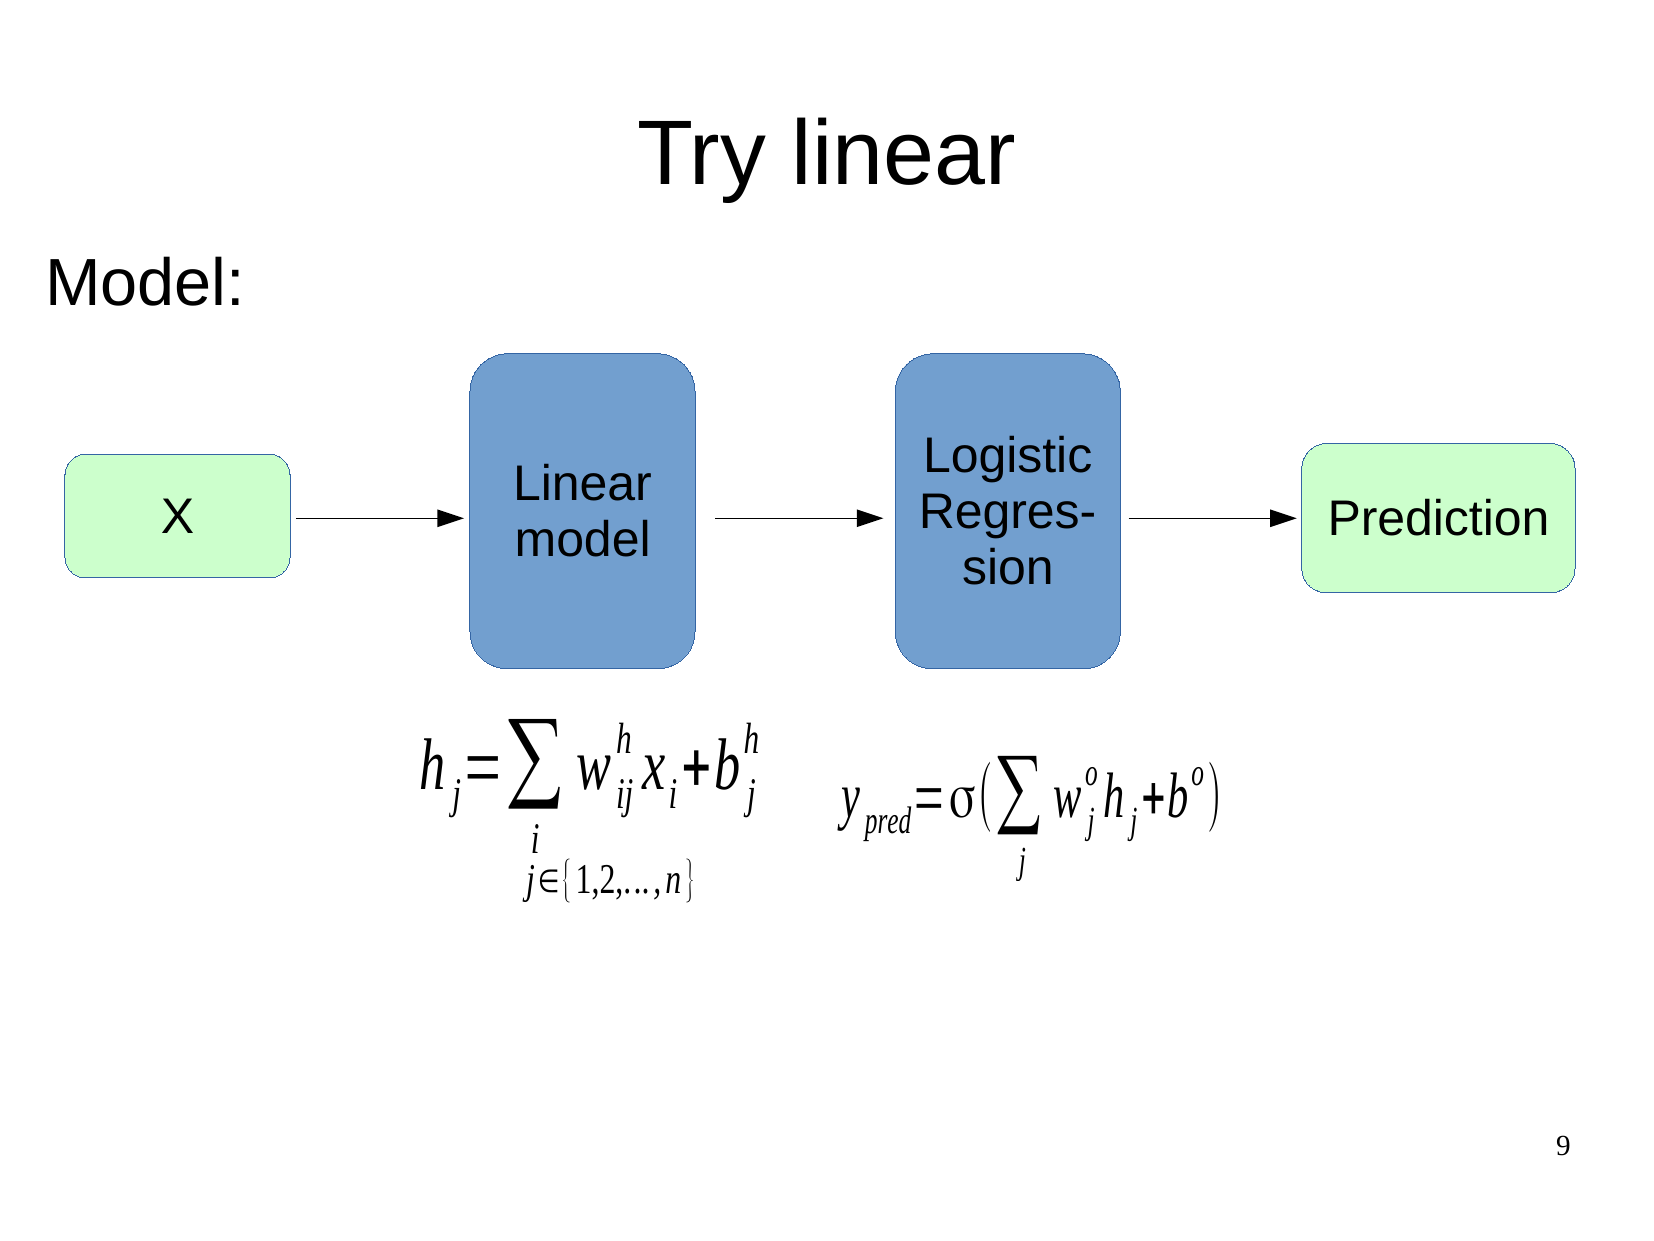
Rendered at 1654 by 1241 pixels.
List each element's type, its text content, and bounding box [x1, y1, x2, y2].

chart [825, 748, 1232, 881]
text_box Logistic Regres- sion [895, 353, 1121, 669]
text_box Prediction [1301, 443, 1576, 593]
title Try linear [82, 49, 1571, 257]
text_box X [64, 454, 291, 578]
text_box Model: [45, 230, 676, 334]
chart [406, 711, 772, 906]
text_box Linear model [469, 353, 696, 669]
